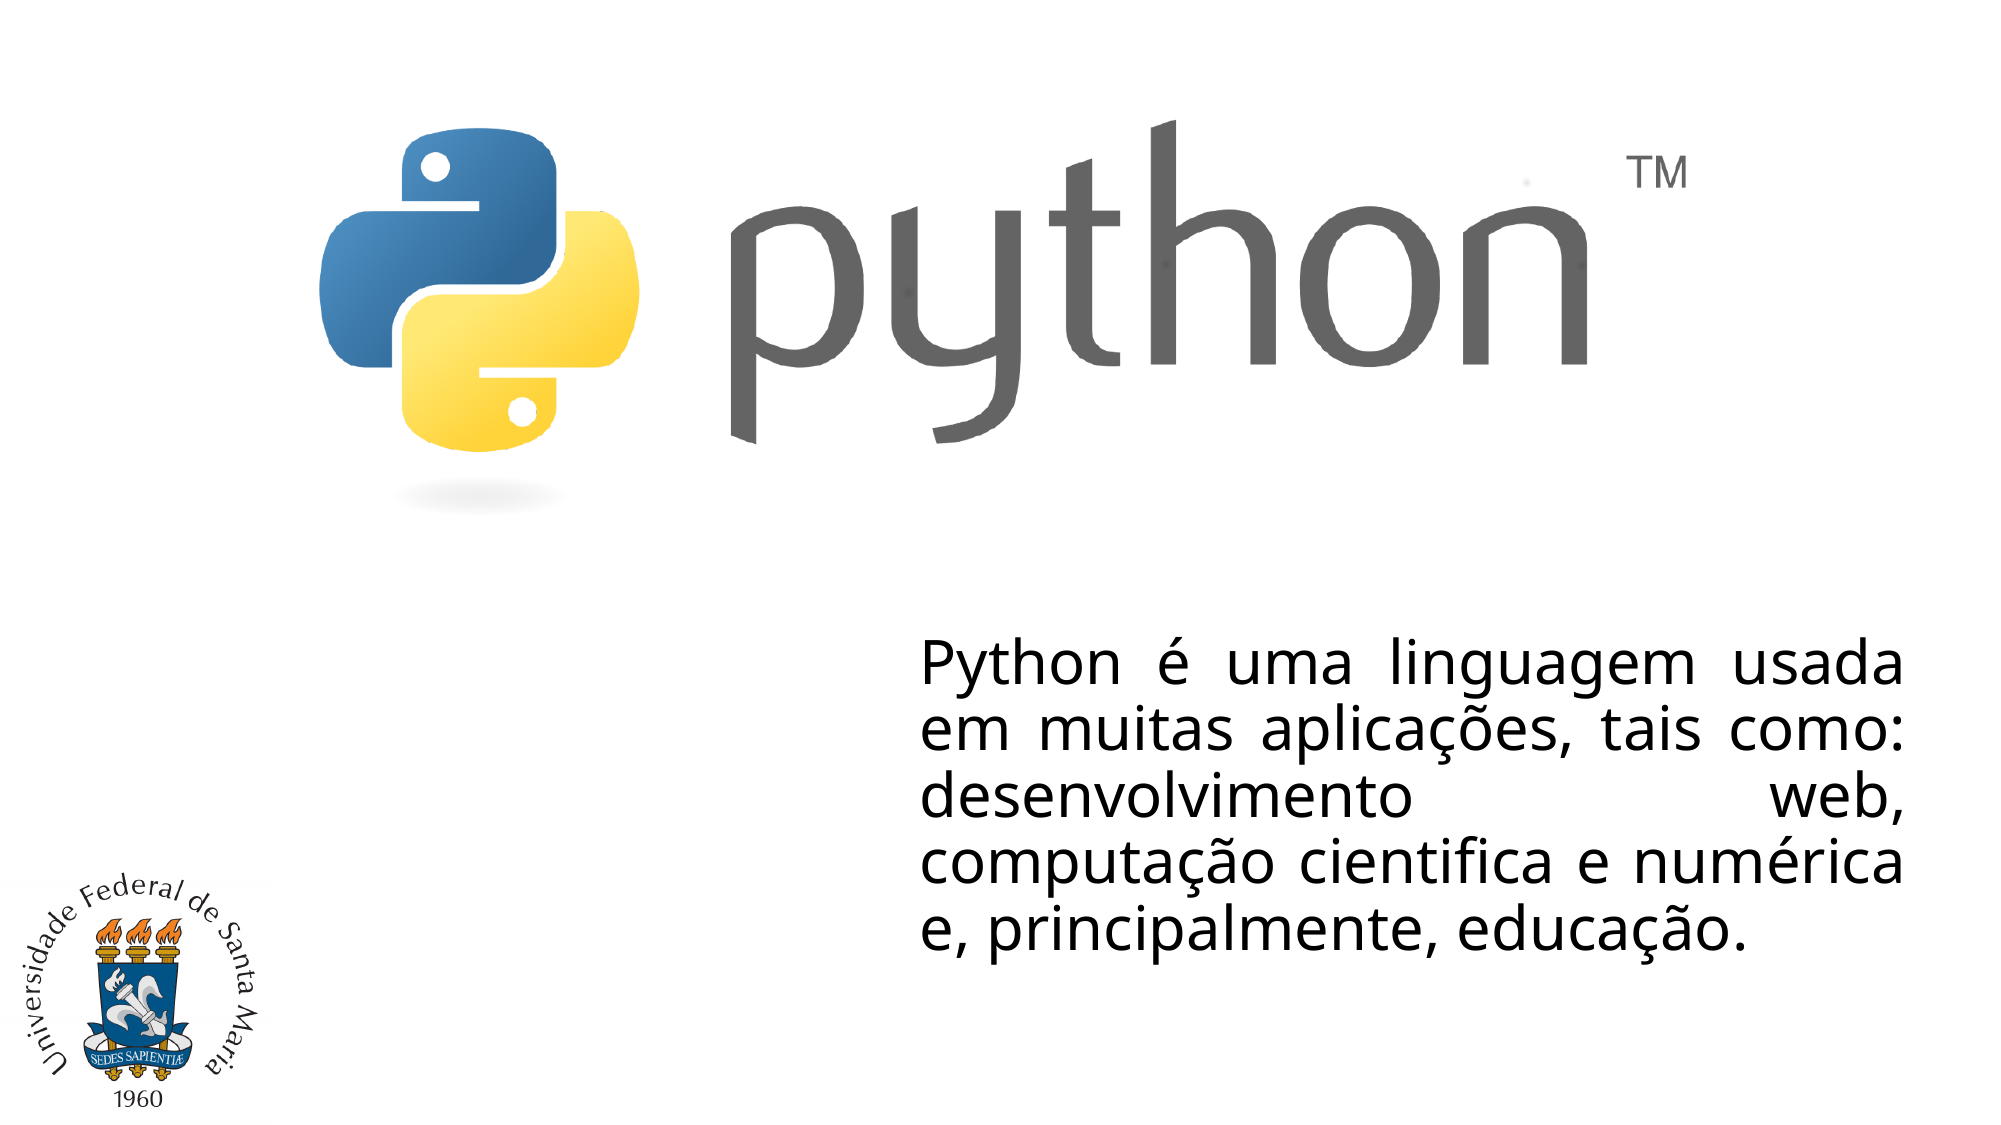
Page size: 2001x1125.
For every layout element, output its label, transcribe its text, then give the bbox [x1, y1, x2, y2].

picture [176, 0, 1828, 667]
title Python é uma linguagem usada em muitas aplicações, tais como: desenvolvimento web, computação cientifica e numérica e, principalmente, educação. [904, 621, 1931, 974]
picture [0, 853, 277, 1125]
